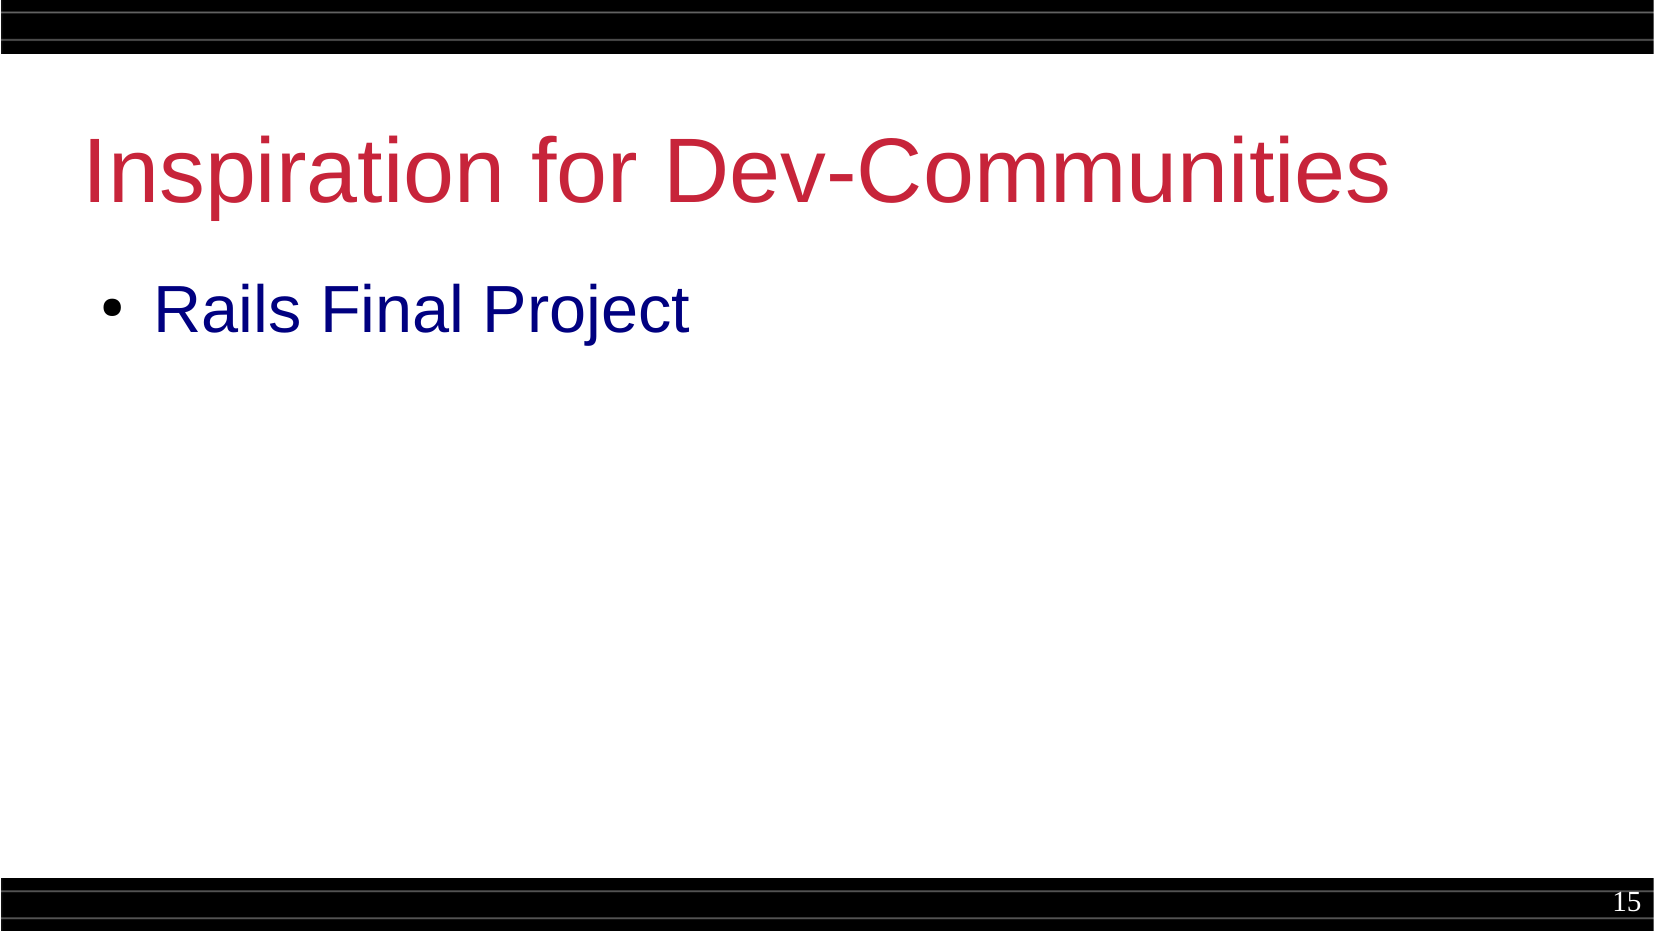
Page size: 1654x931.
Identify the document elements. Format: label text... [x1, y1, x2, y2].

picture [1, 878, 1654, 931]
title Inspiration for Dev-Communities [82, 92, 1571, 249]
list Rails Final Project [82, 271, 1571, 758]
picture [1, 0, 1654, 54]
